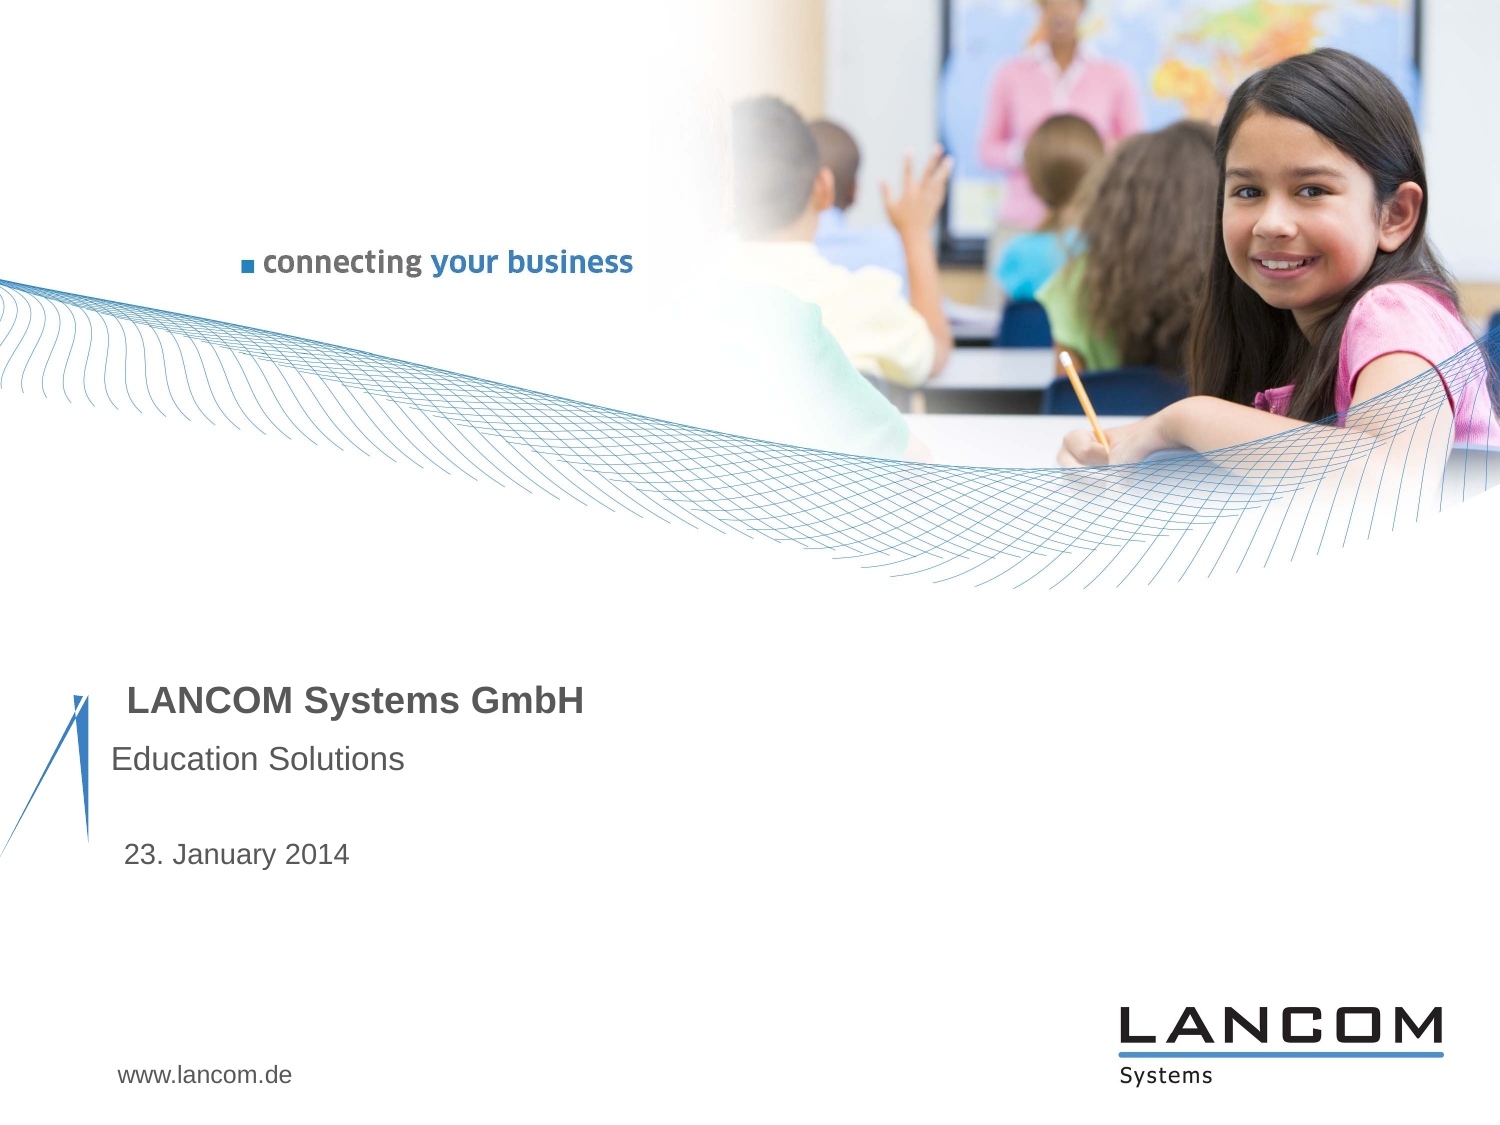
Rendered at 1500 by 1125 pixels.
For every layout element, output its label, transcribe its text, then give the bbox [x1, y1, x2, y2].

picture [0, 0, 1500, 708]
picture [1117, 1006, 1444, 1088]
subtitle Education Solutions [95, 729, 1146, 857]
list 23. January 2014 [109, 827, 1144, 883]
list LANCOM Systems GmbH [111, 667, 1223, 729]
